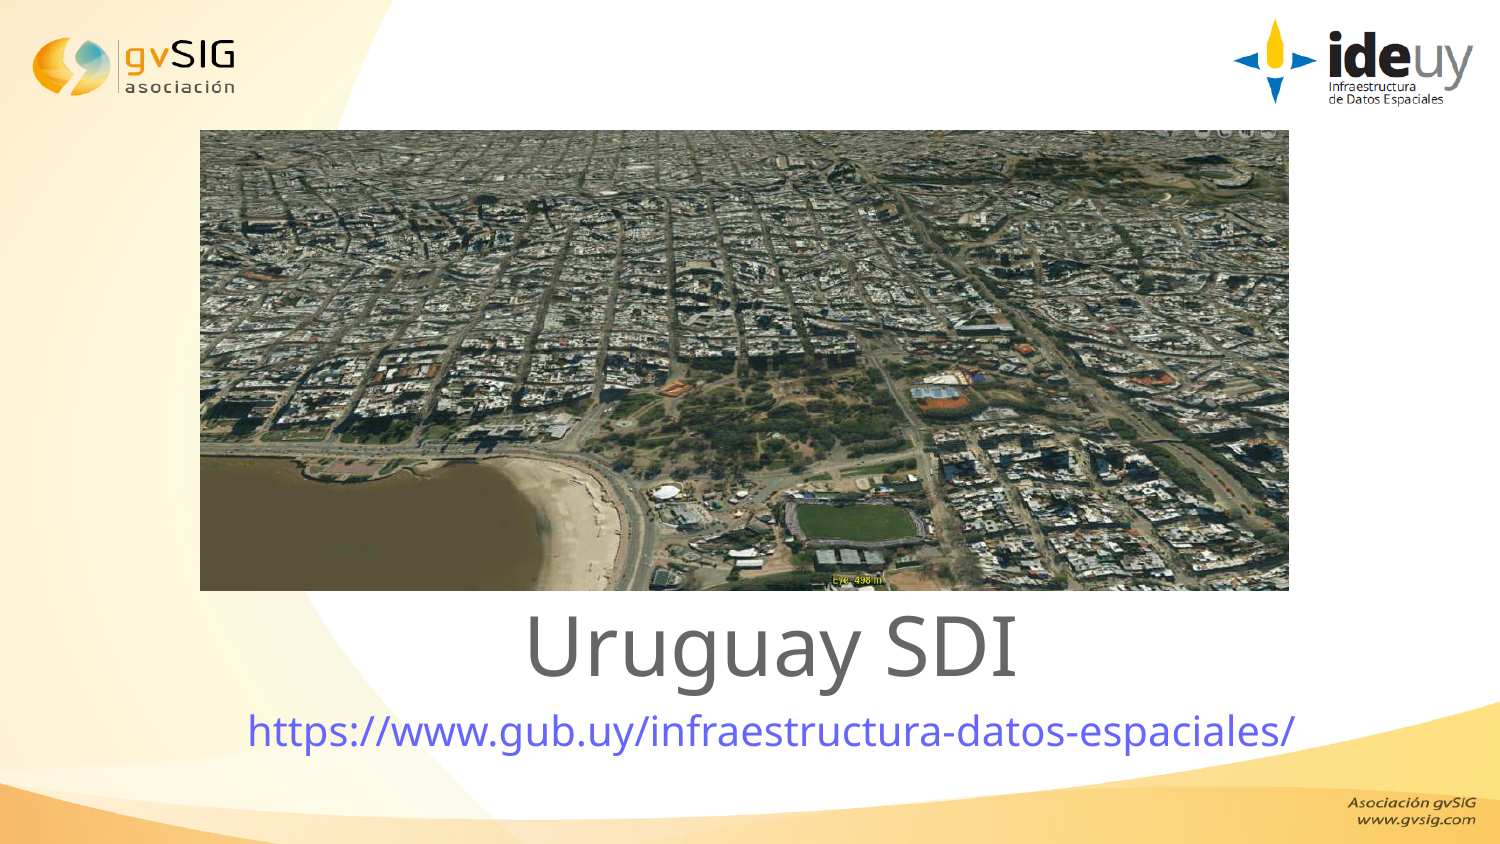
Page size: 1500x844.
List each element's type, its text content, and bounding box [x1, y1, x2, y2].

picture [0, 0, 1500, 844]
title Uruguay SDI https://www.gub.uy/infraestructura-datos-espaciales/ [123, 574, 1420, 773]
